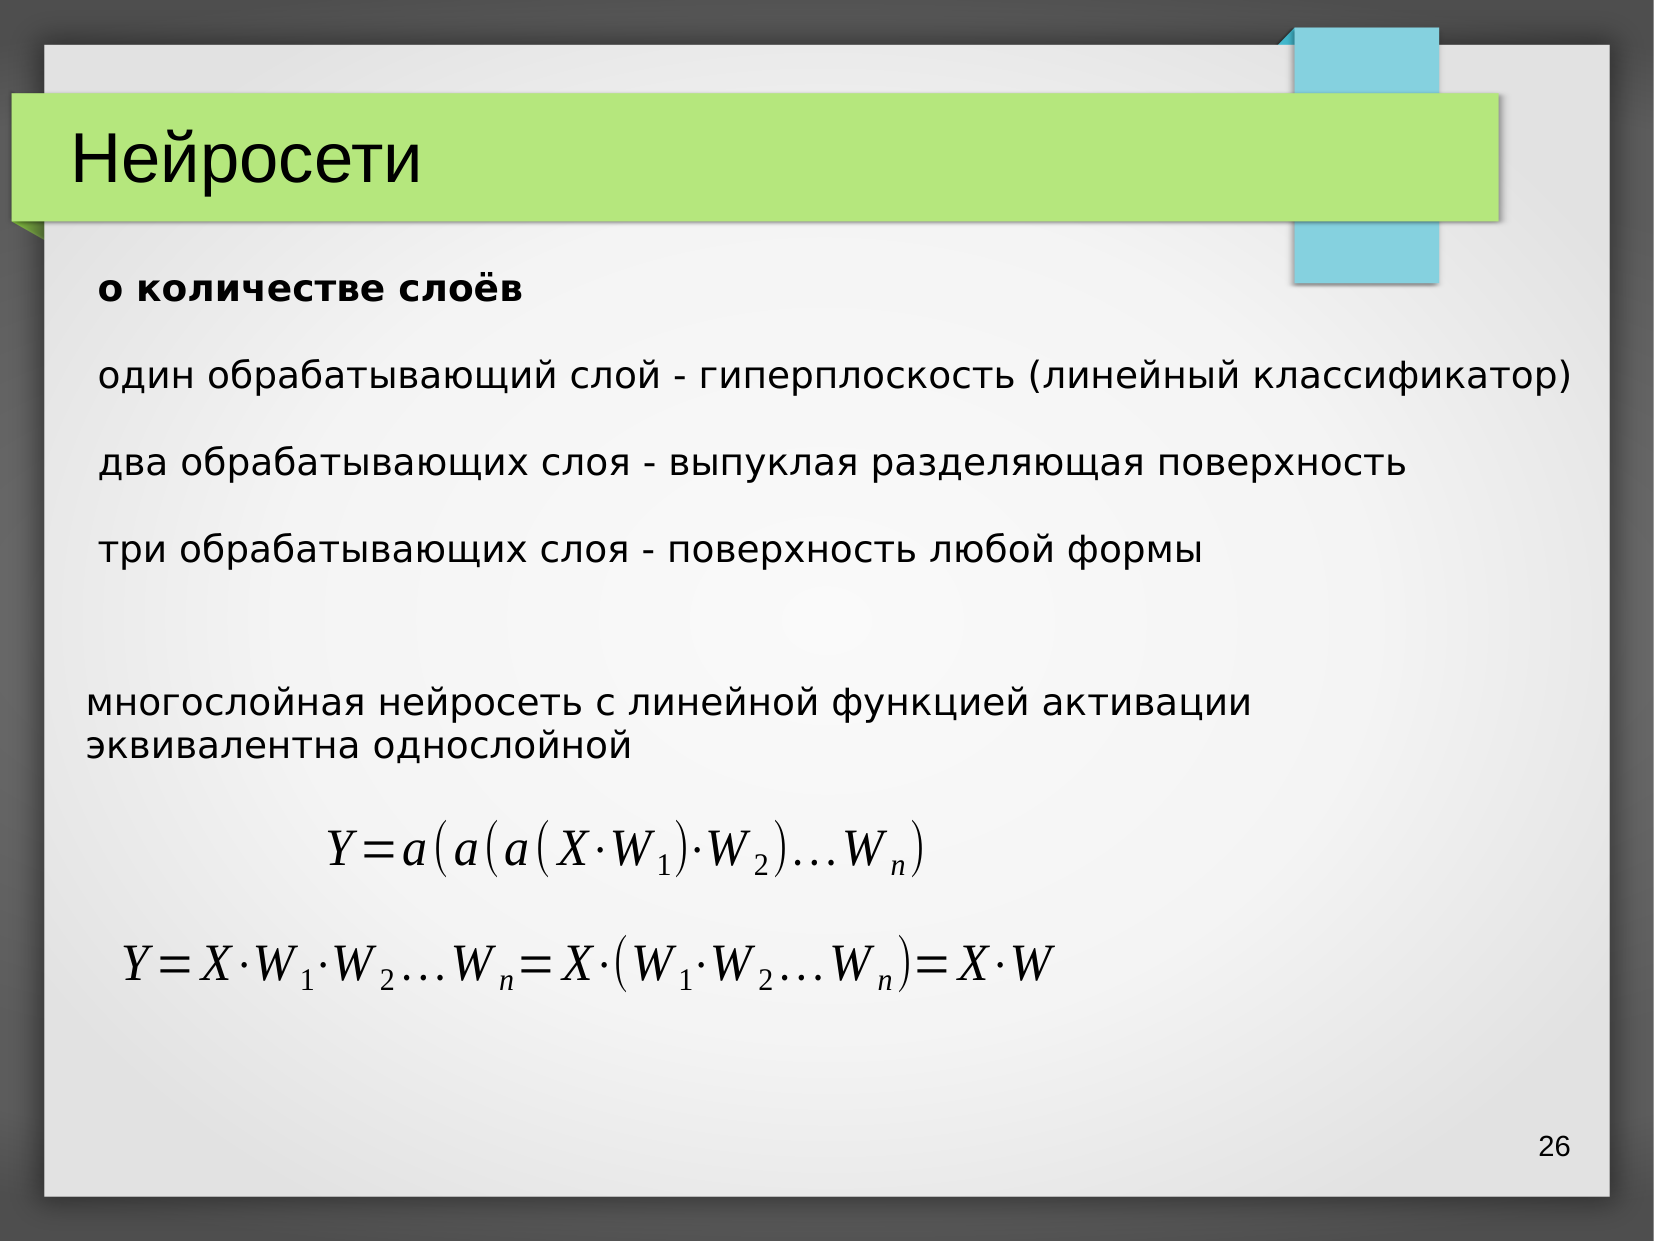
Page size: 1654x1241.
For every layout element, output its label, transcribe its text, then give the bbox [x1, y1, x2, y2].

chart [318, 817, 933, 886]
picture [0, 0, 1654, 1241]
text_box о количестве слоёв один обрабатывающий слой - гиперплоскость (линейный классификатор) два обрабатывающих слоя - выпуклая разделяющая поверхность три обрабатывающих слоя - поверхность любой формы [82, 259, 1595, 623]
title Нейросети [70, 118, 1205, 199]
text_box многослойная нейросеть с линейной функцией активации эквивалентна однослойной [70, 673, 1571, 776]
chart [114, 933, 1063, 1002]
